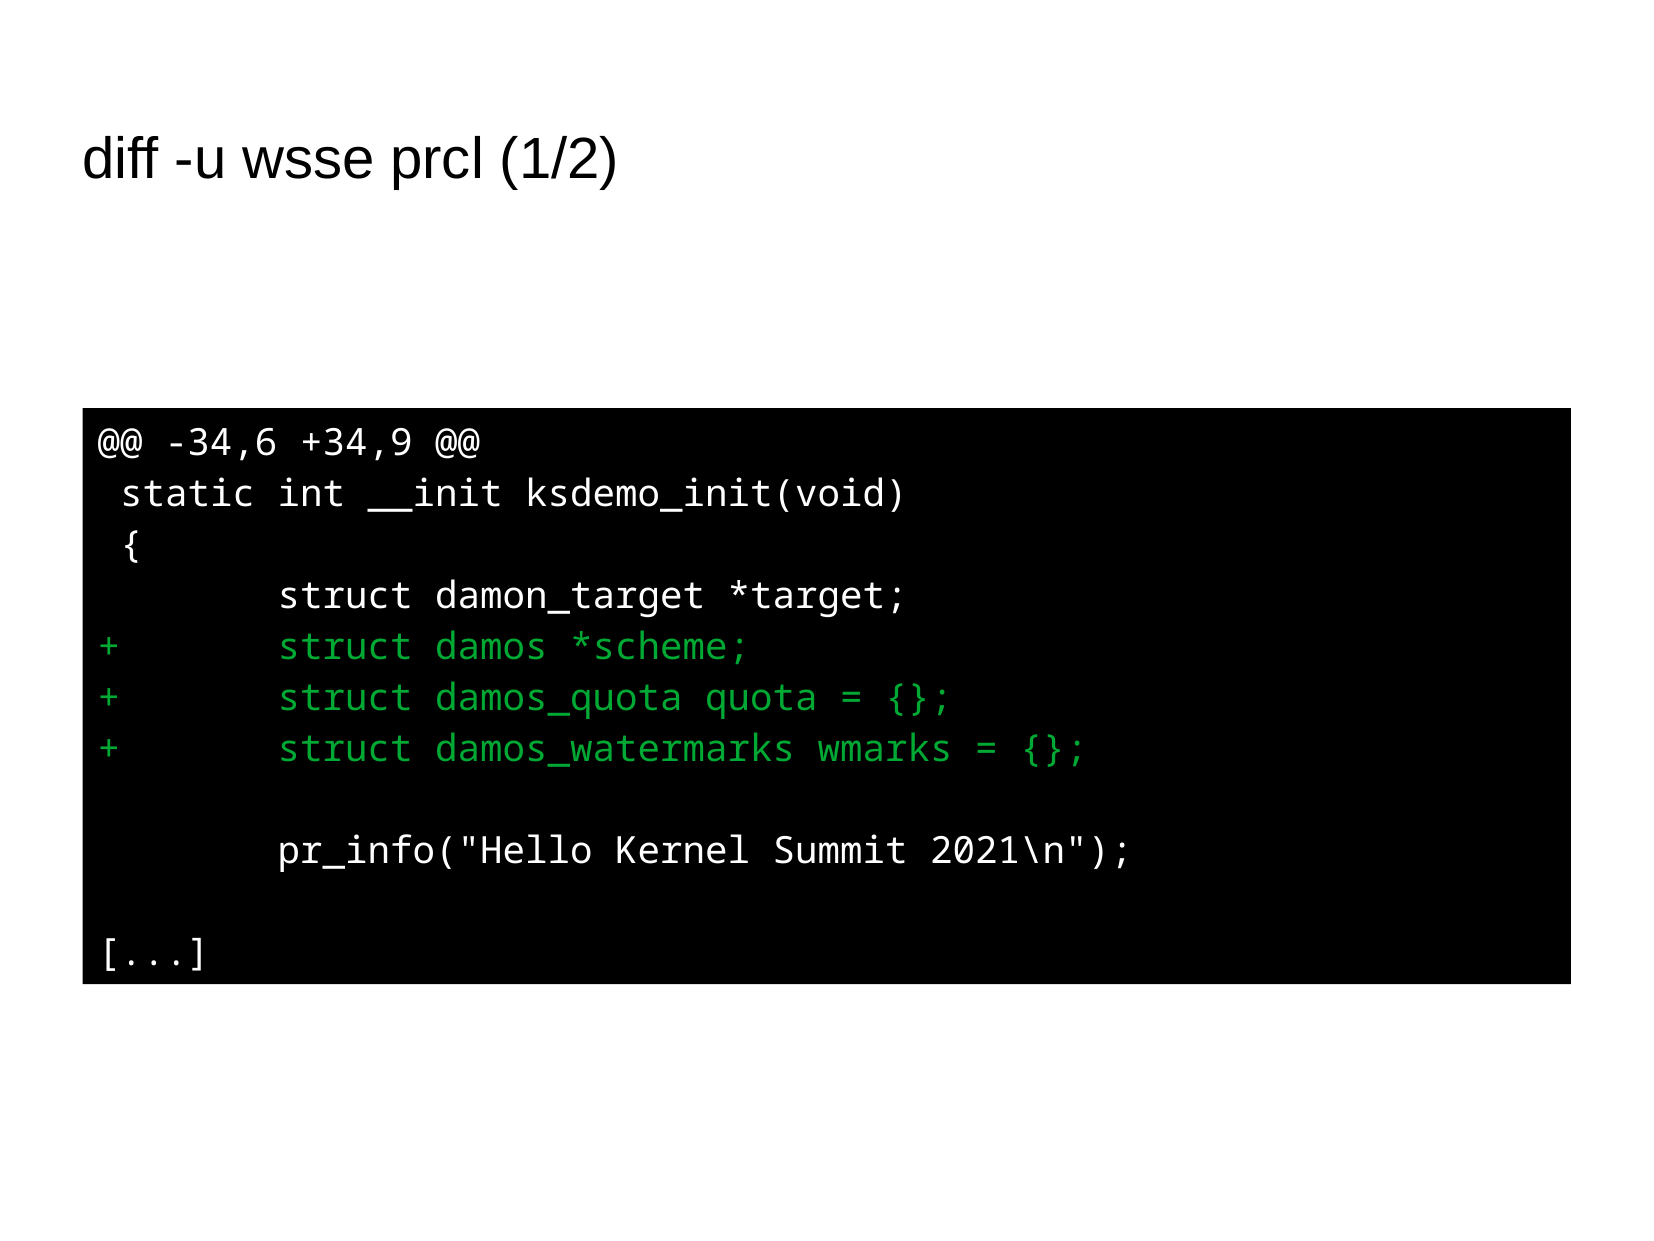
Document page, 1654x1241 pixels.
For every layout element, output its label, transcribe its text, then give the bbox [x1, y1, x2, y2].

title diff -u wsse prcl (1/2) [82, 108, 1571, 210]
text_box @@ -34,6 +34,9 @@ static int __init ksdemo_init(void) { struct damon_target *target; + struct damos *scheme; + struct damos_quota quota = {}; + struct damos_watermarks wmarks = {}; pr_info("Hello Kernel Summit 2021\n"); [...] [82, 408, 1571, 839]
